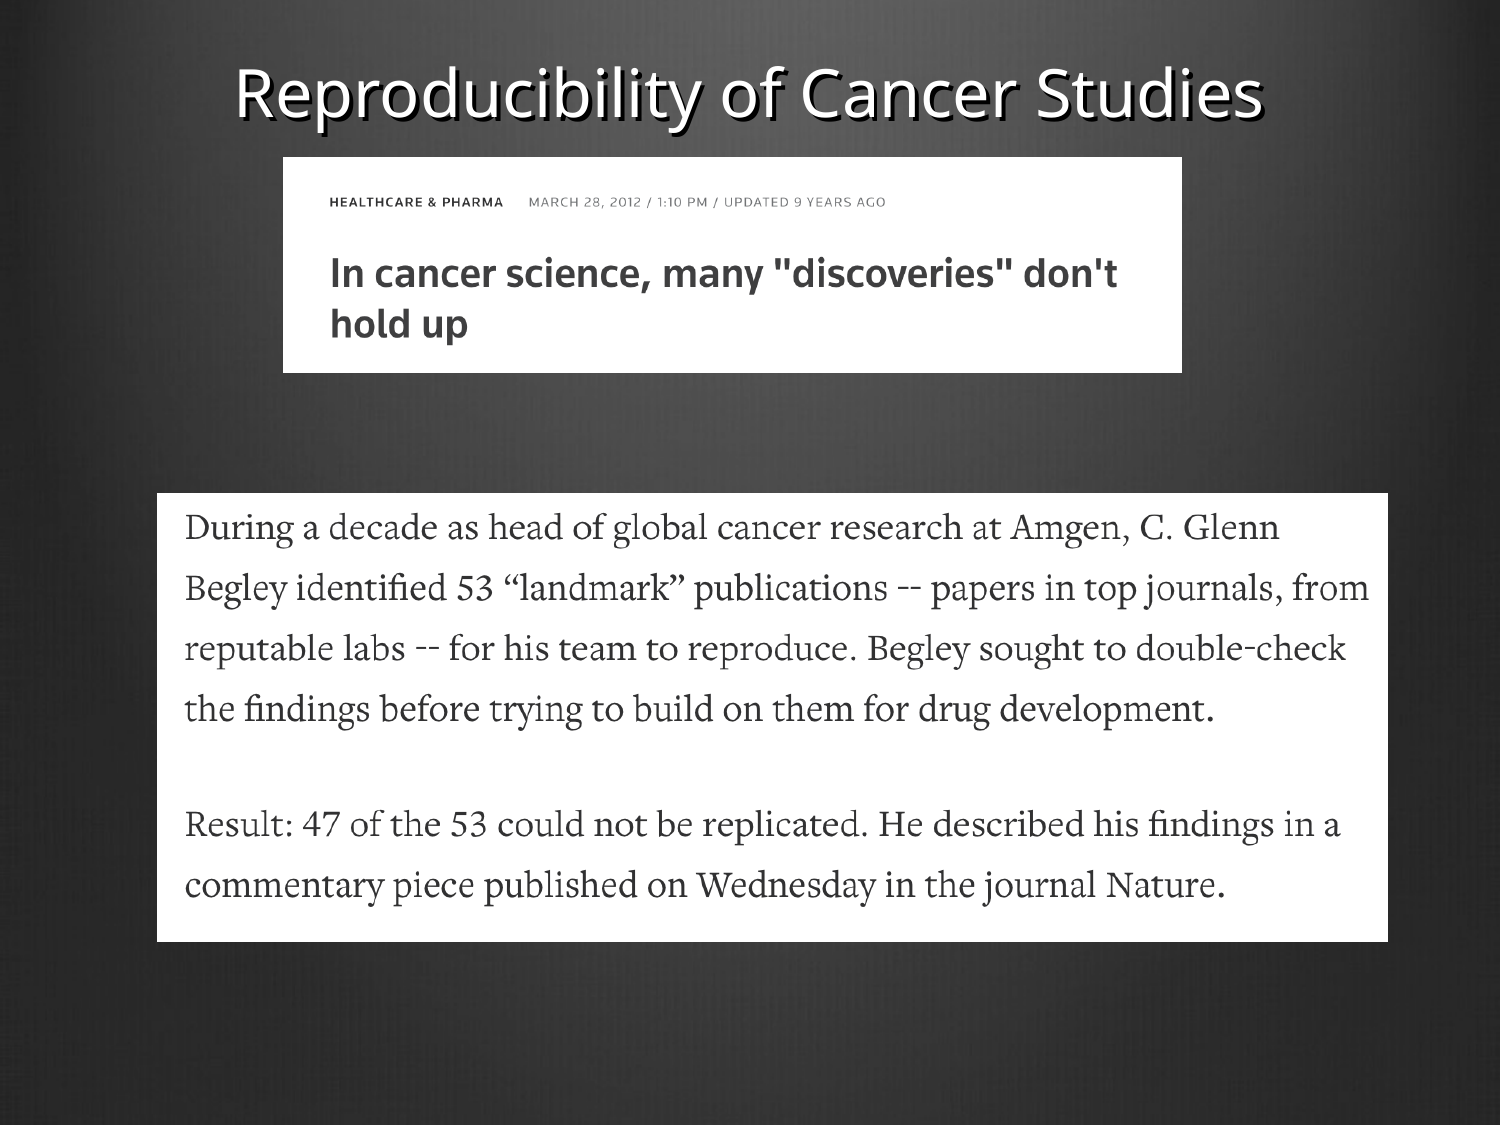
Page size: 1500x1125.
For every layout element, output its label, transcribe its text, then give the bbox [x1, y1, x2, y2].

picture [283, 157, 1182, 373]
title Reproducibility of Cancer Studies [112, 19, 1388, 163]
picture [157, 493, 1388, 942]
